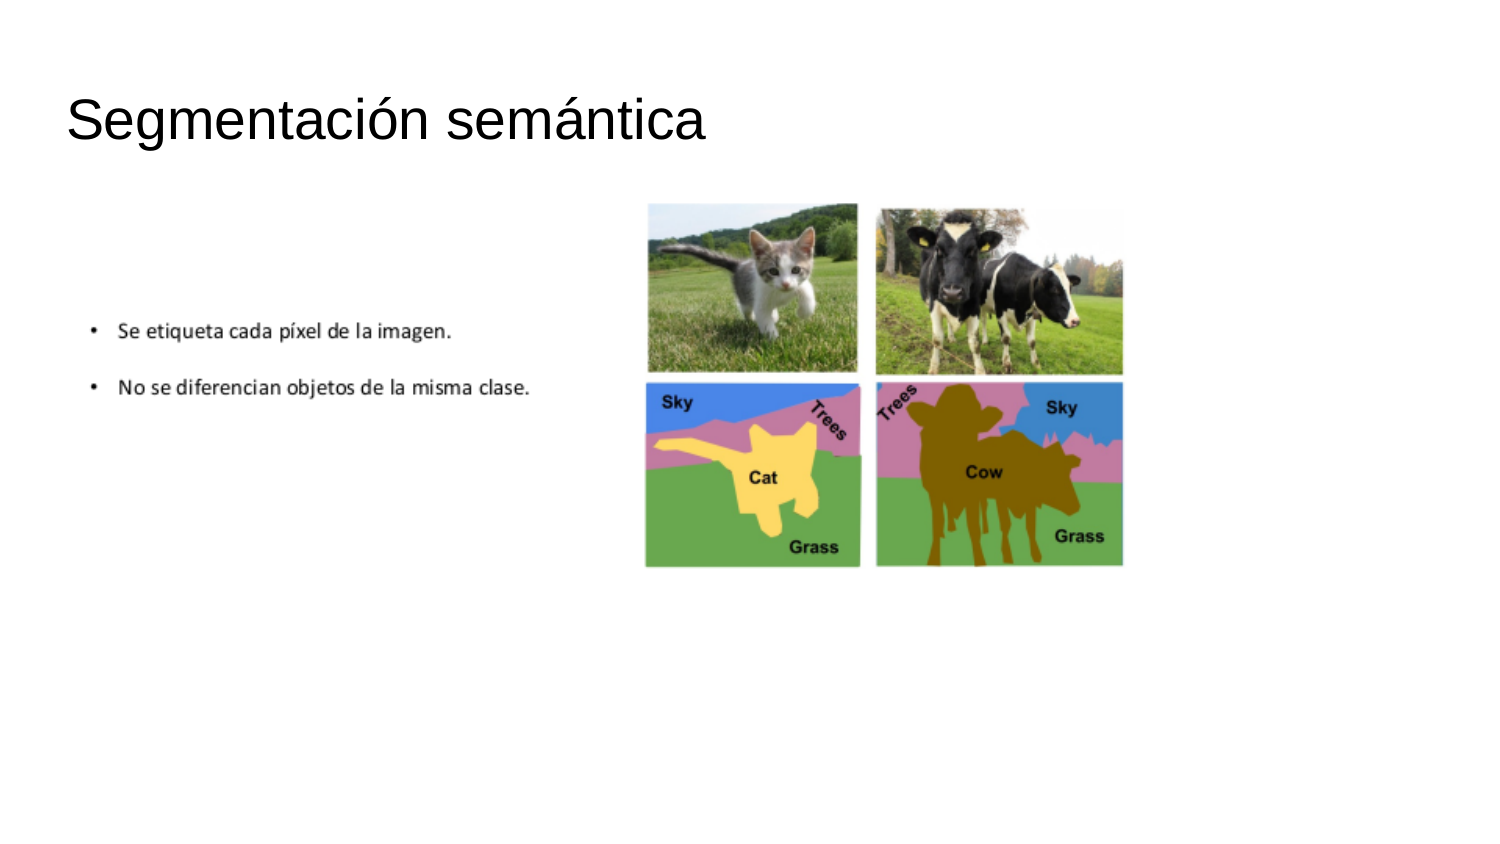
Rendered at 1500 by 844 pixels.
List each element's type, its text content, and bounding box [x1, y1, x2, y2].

picture [51, 188, 1134, 575]
title Segmentación semántica [51, 72, 1449, 167]
